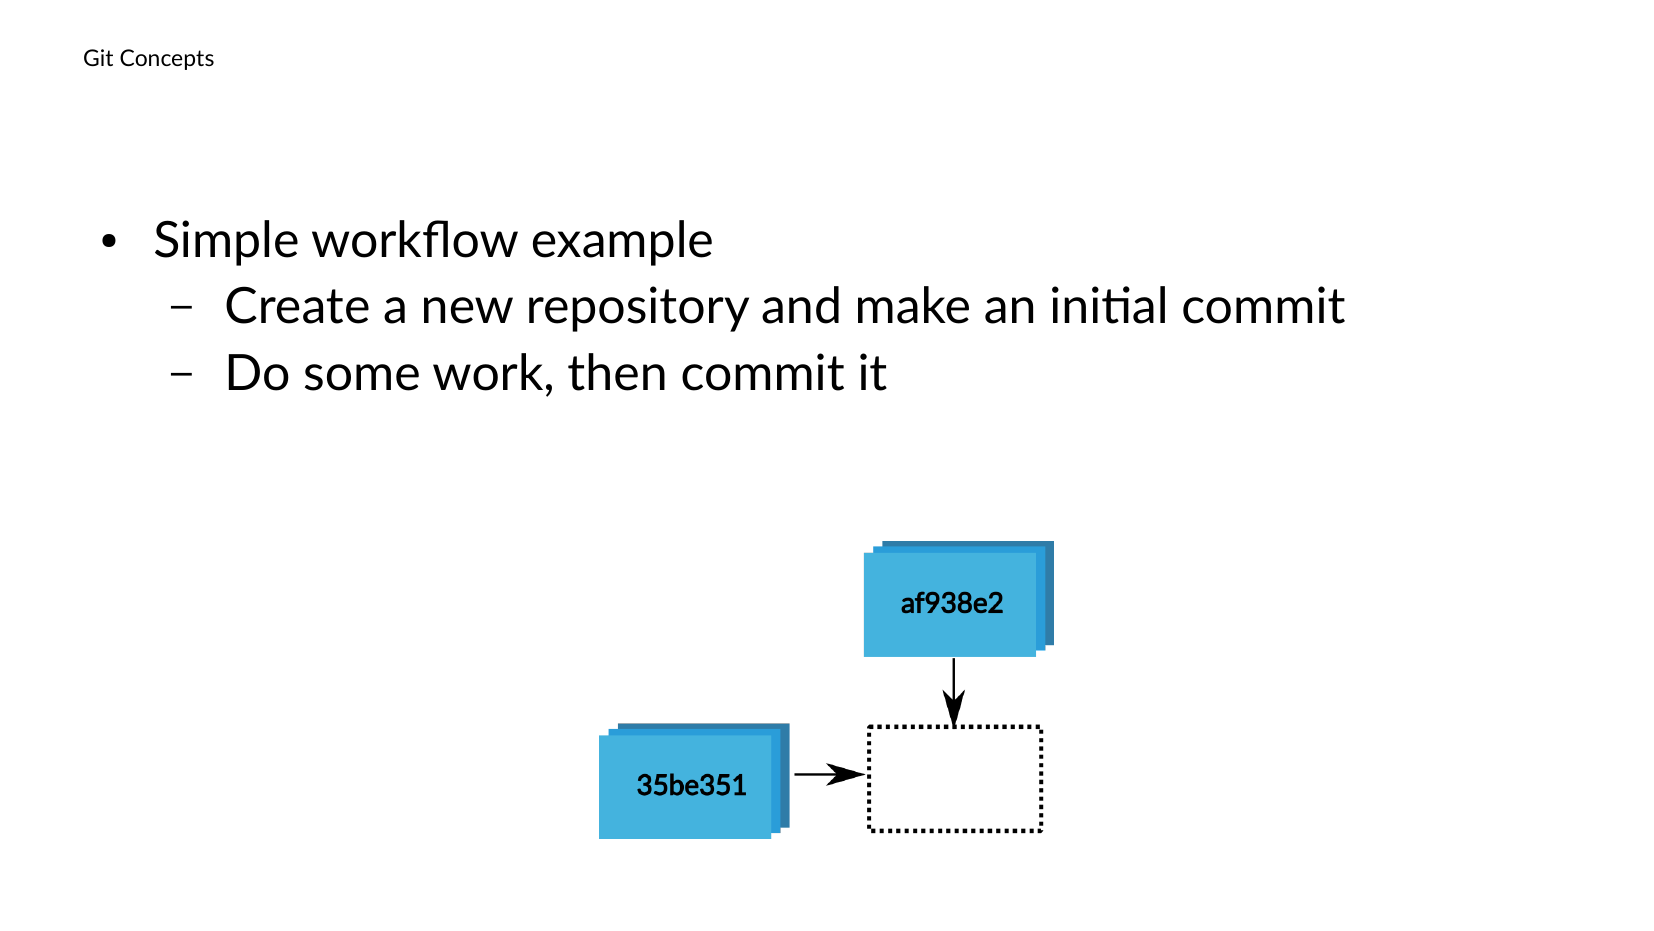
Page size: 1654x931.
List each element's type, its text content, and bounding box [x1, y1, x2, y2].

title Git Concepts [83, 0, 1571, 119]
list Simple workflow example Create a new repository and make an initial commit Do some work, then commit it [82, 217, 1571, 514]
picture [599, 541, 1054, 839]
